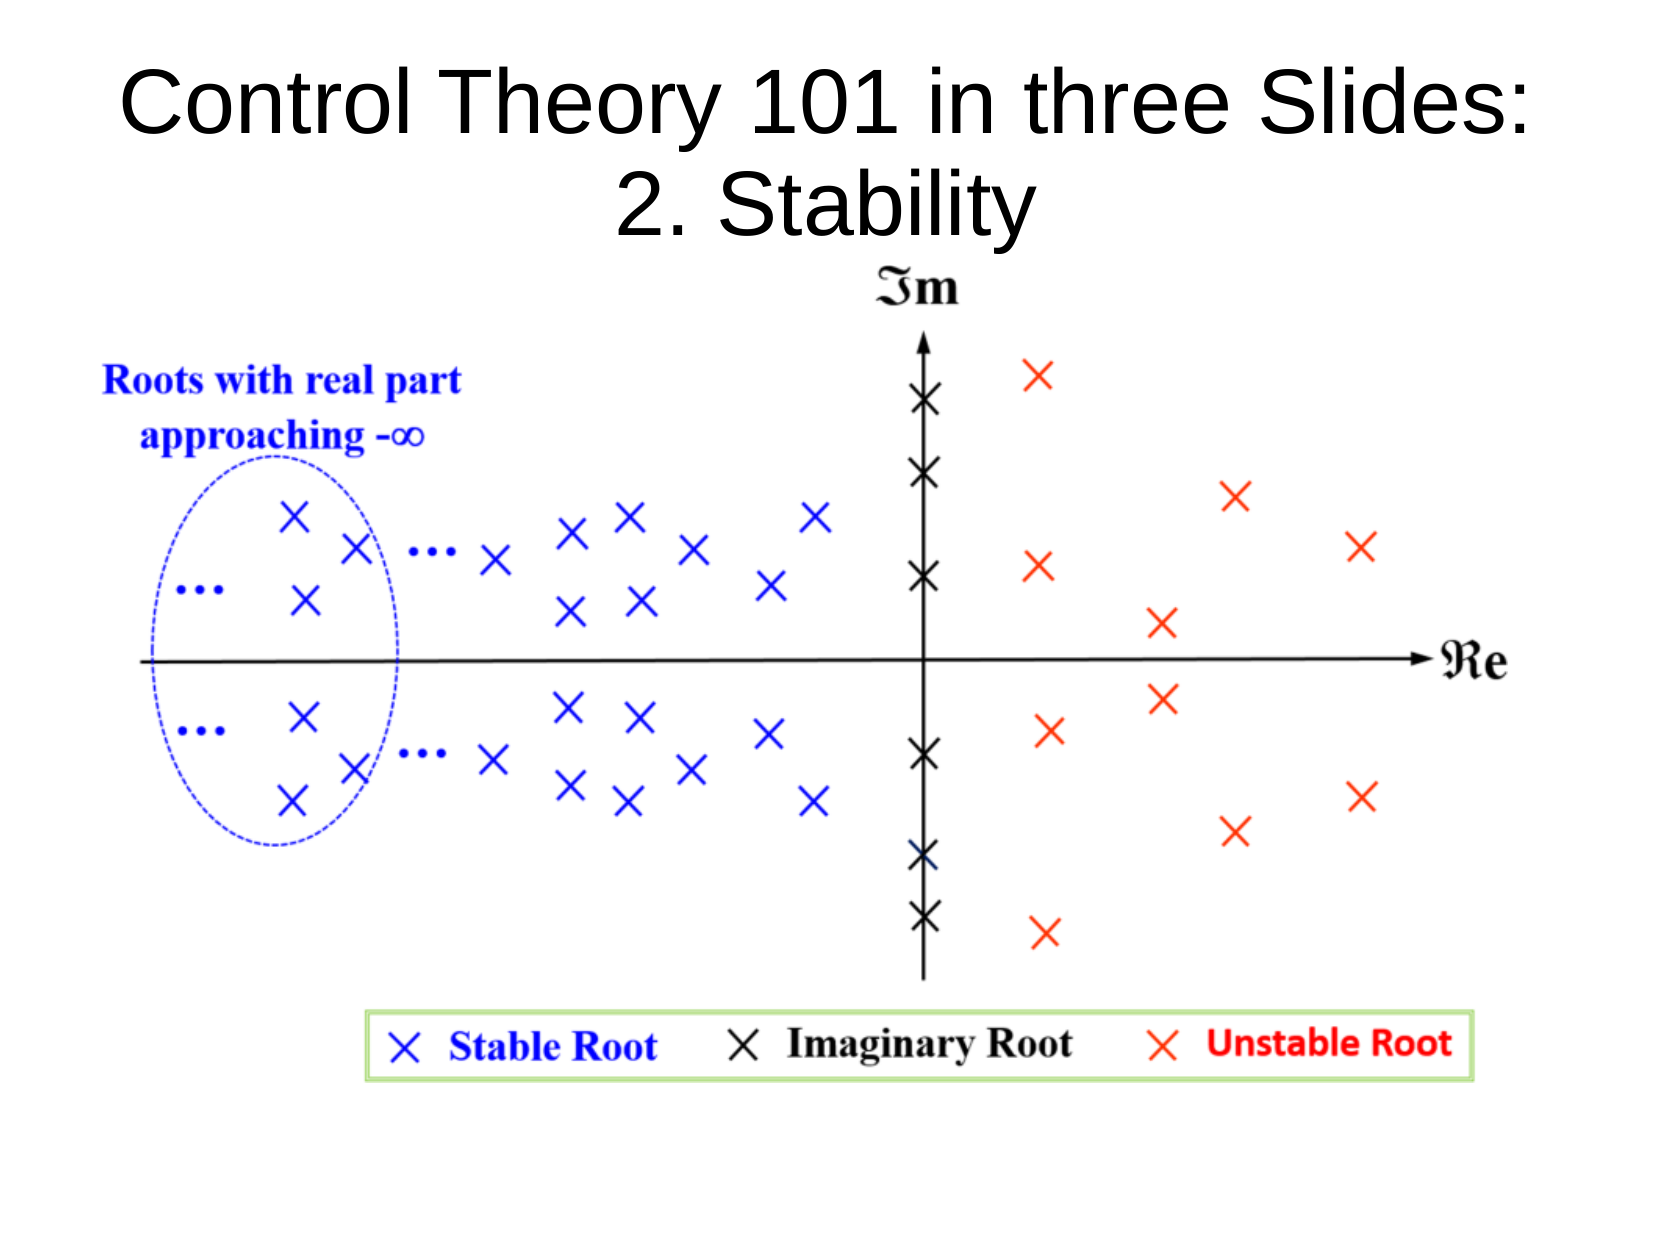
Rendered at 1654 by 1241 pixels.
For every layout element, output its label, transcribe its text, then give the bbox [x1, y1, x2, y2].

picture [101, 265, 1508, 1083]
title Control Theory 101 in three Slides: 2. Stability [82, 49, 1571, 257]
